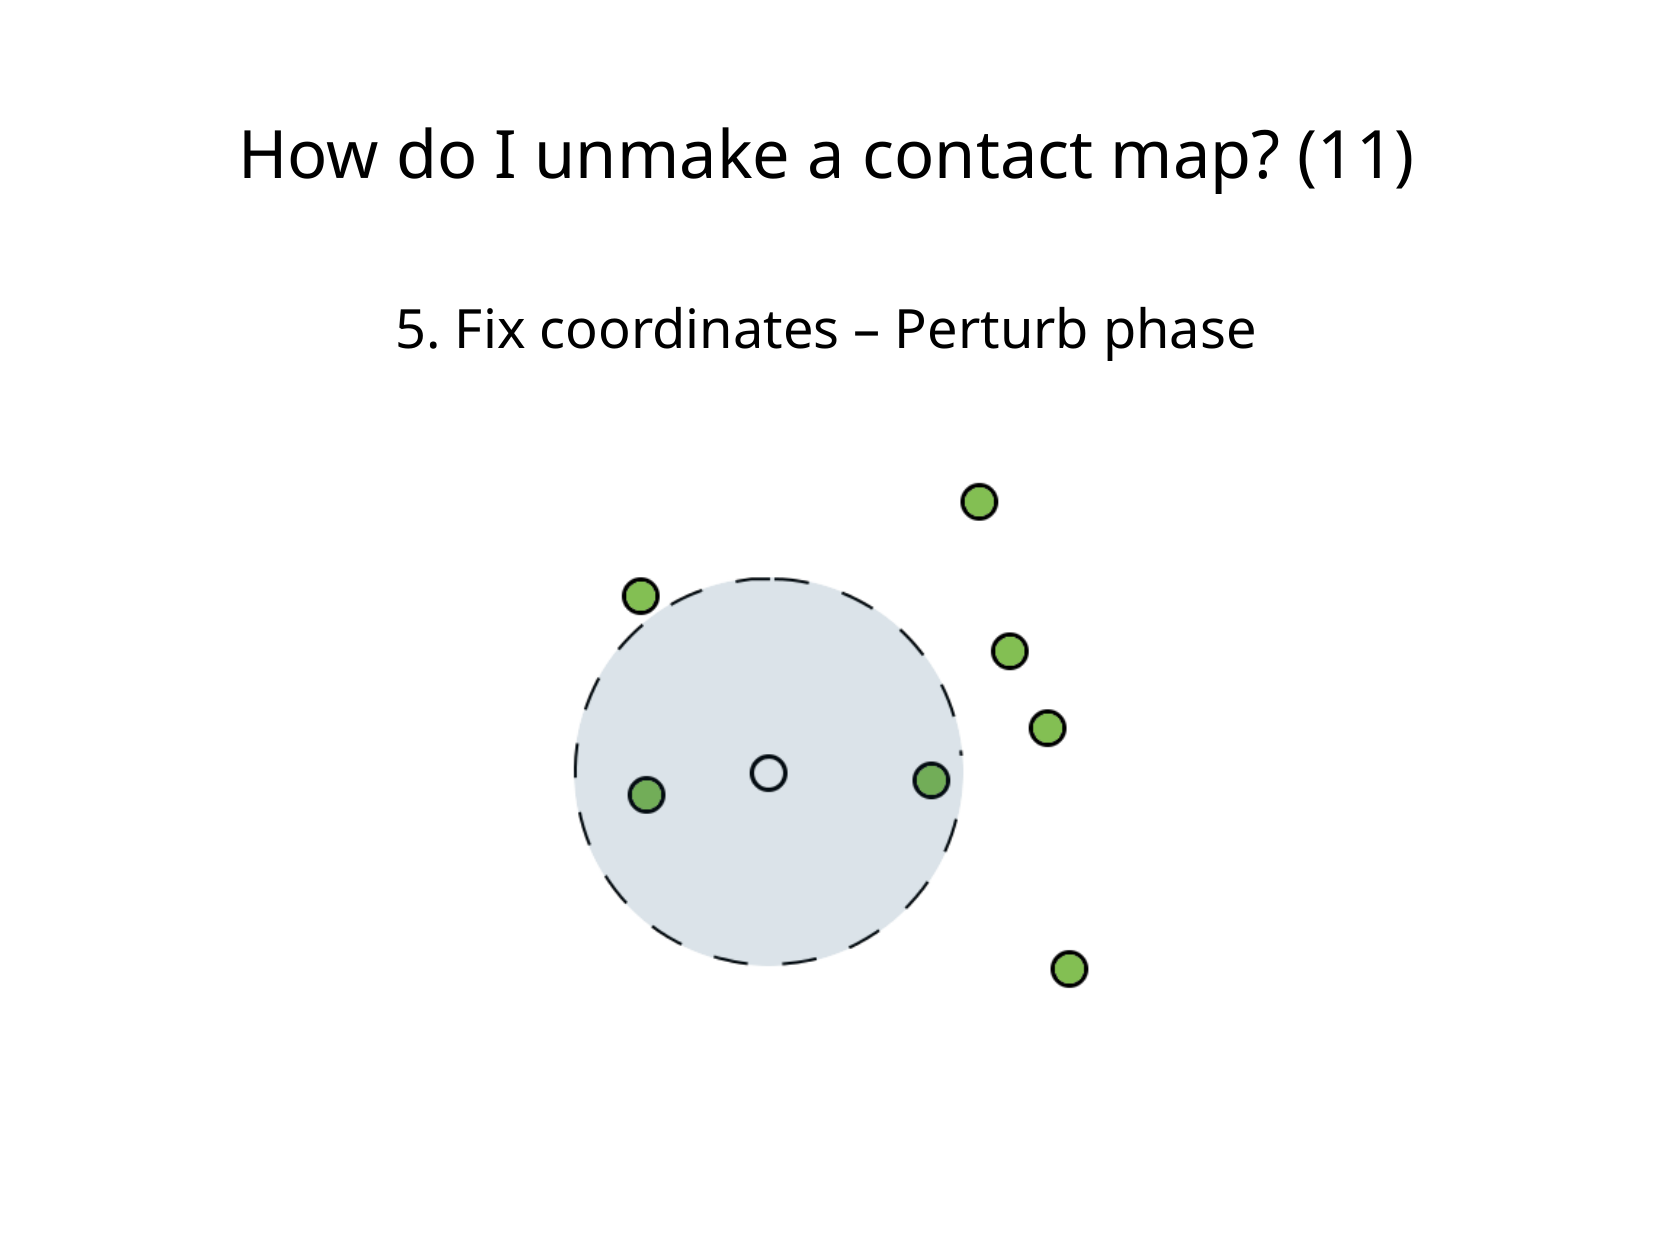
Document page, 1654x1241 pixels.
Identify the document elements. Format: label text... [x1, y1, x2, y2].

list 5. Fix coordinates – Perturb phase [82, 290, 1571, 1010]
picture [548, 460, 1106, 1021]
title How do I unmake a contact map? (11) [82, 49, 1571, 257]
